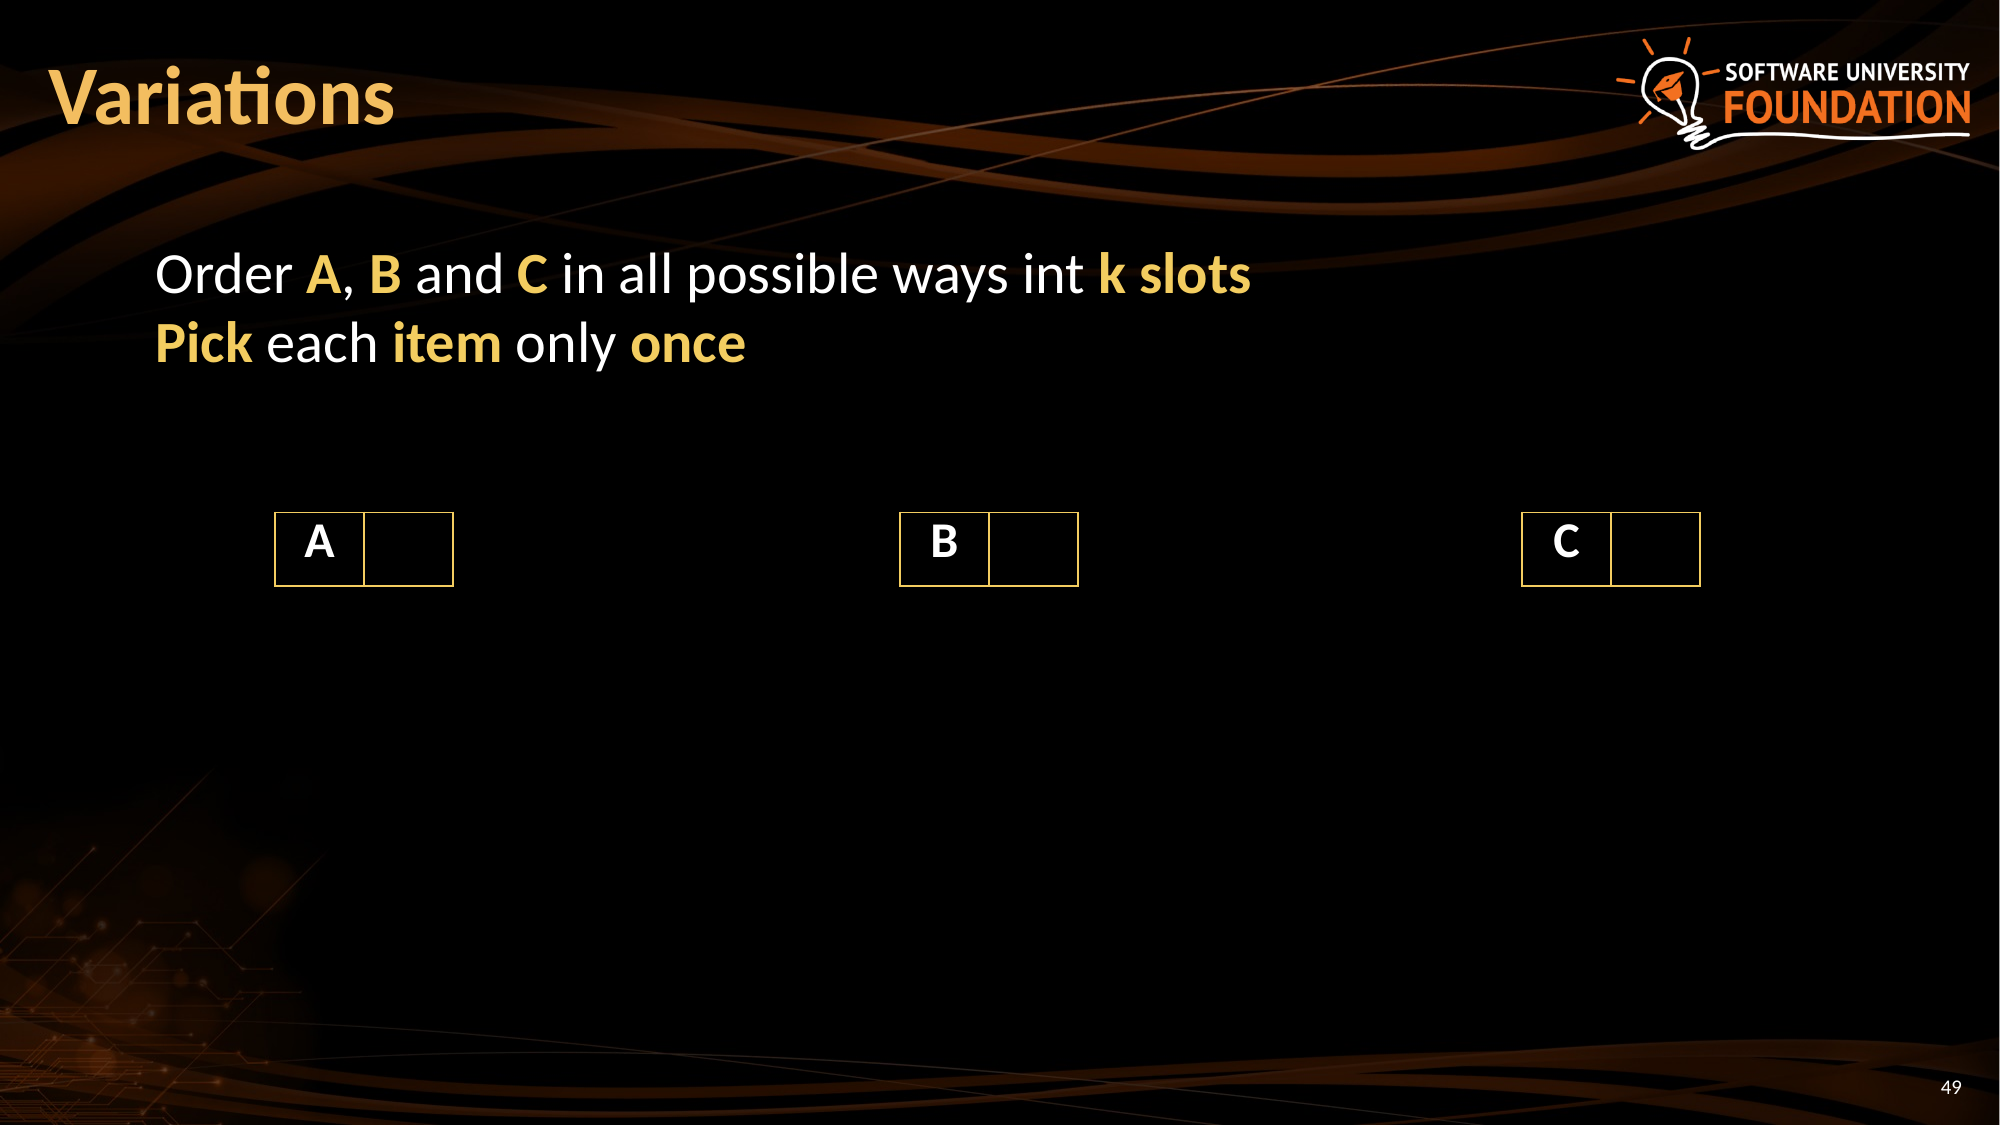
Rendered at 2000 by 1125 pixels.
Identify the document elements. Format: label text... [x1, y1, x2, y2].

table_header C [1523, 513, 1610, 585]
table_header [1612, 513, 1699, 585]
table_header [990, 513, 1077, 585]
table_header [365, 513, 452, 585]
slide_number <number> [1897, 1070, 1968, 1103]
table_header A [276, 513, 363, 585]
picture [0, 0, 2000, 1125]
text_box Order A, B and C in all possible ways int k slots Pick each item only once [140, 227, 1267, 383]
title Variations [30, 6, 1602, 189]
table_header B [901, 513, 988, 585]
